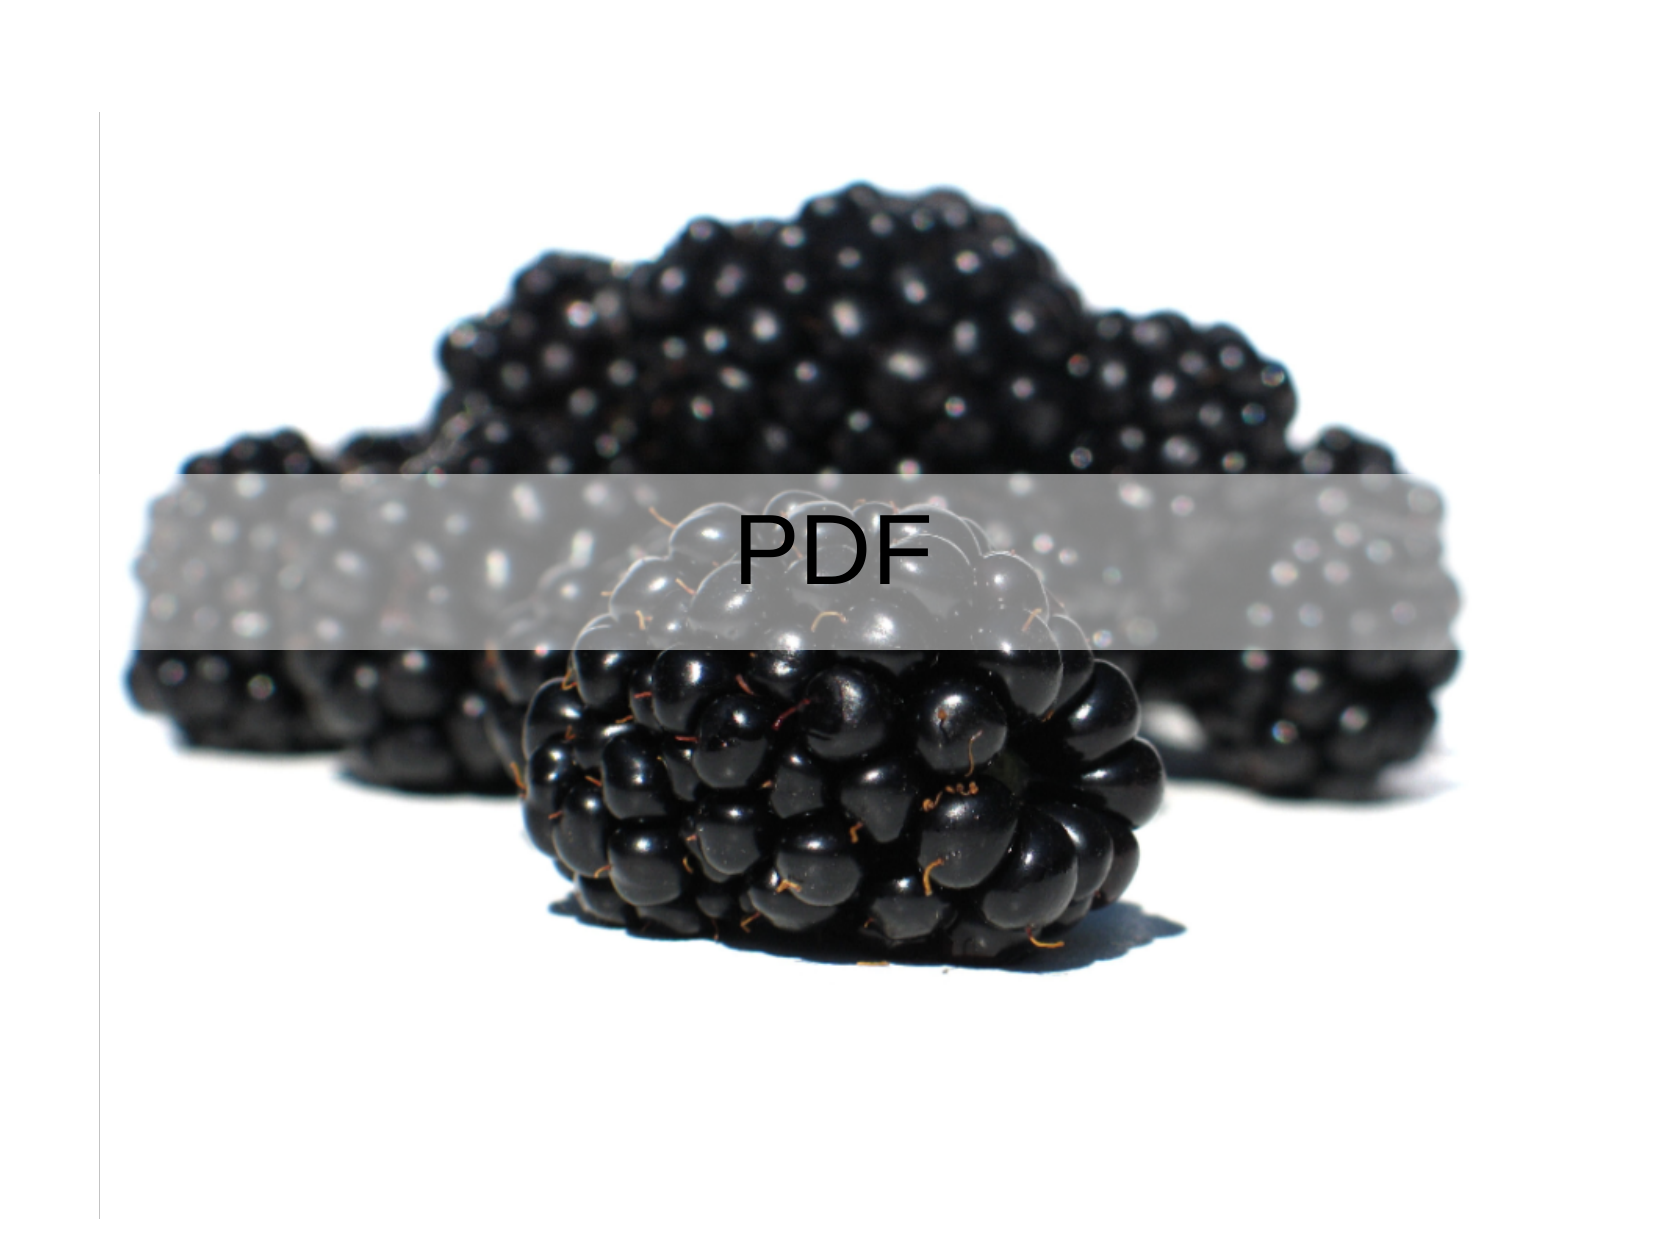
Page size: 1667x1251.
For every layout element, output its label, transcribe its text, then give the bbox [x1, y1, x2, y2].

picture [0, 112, 1667, 1219]
title PDF [131, 500, 1536, 701]
